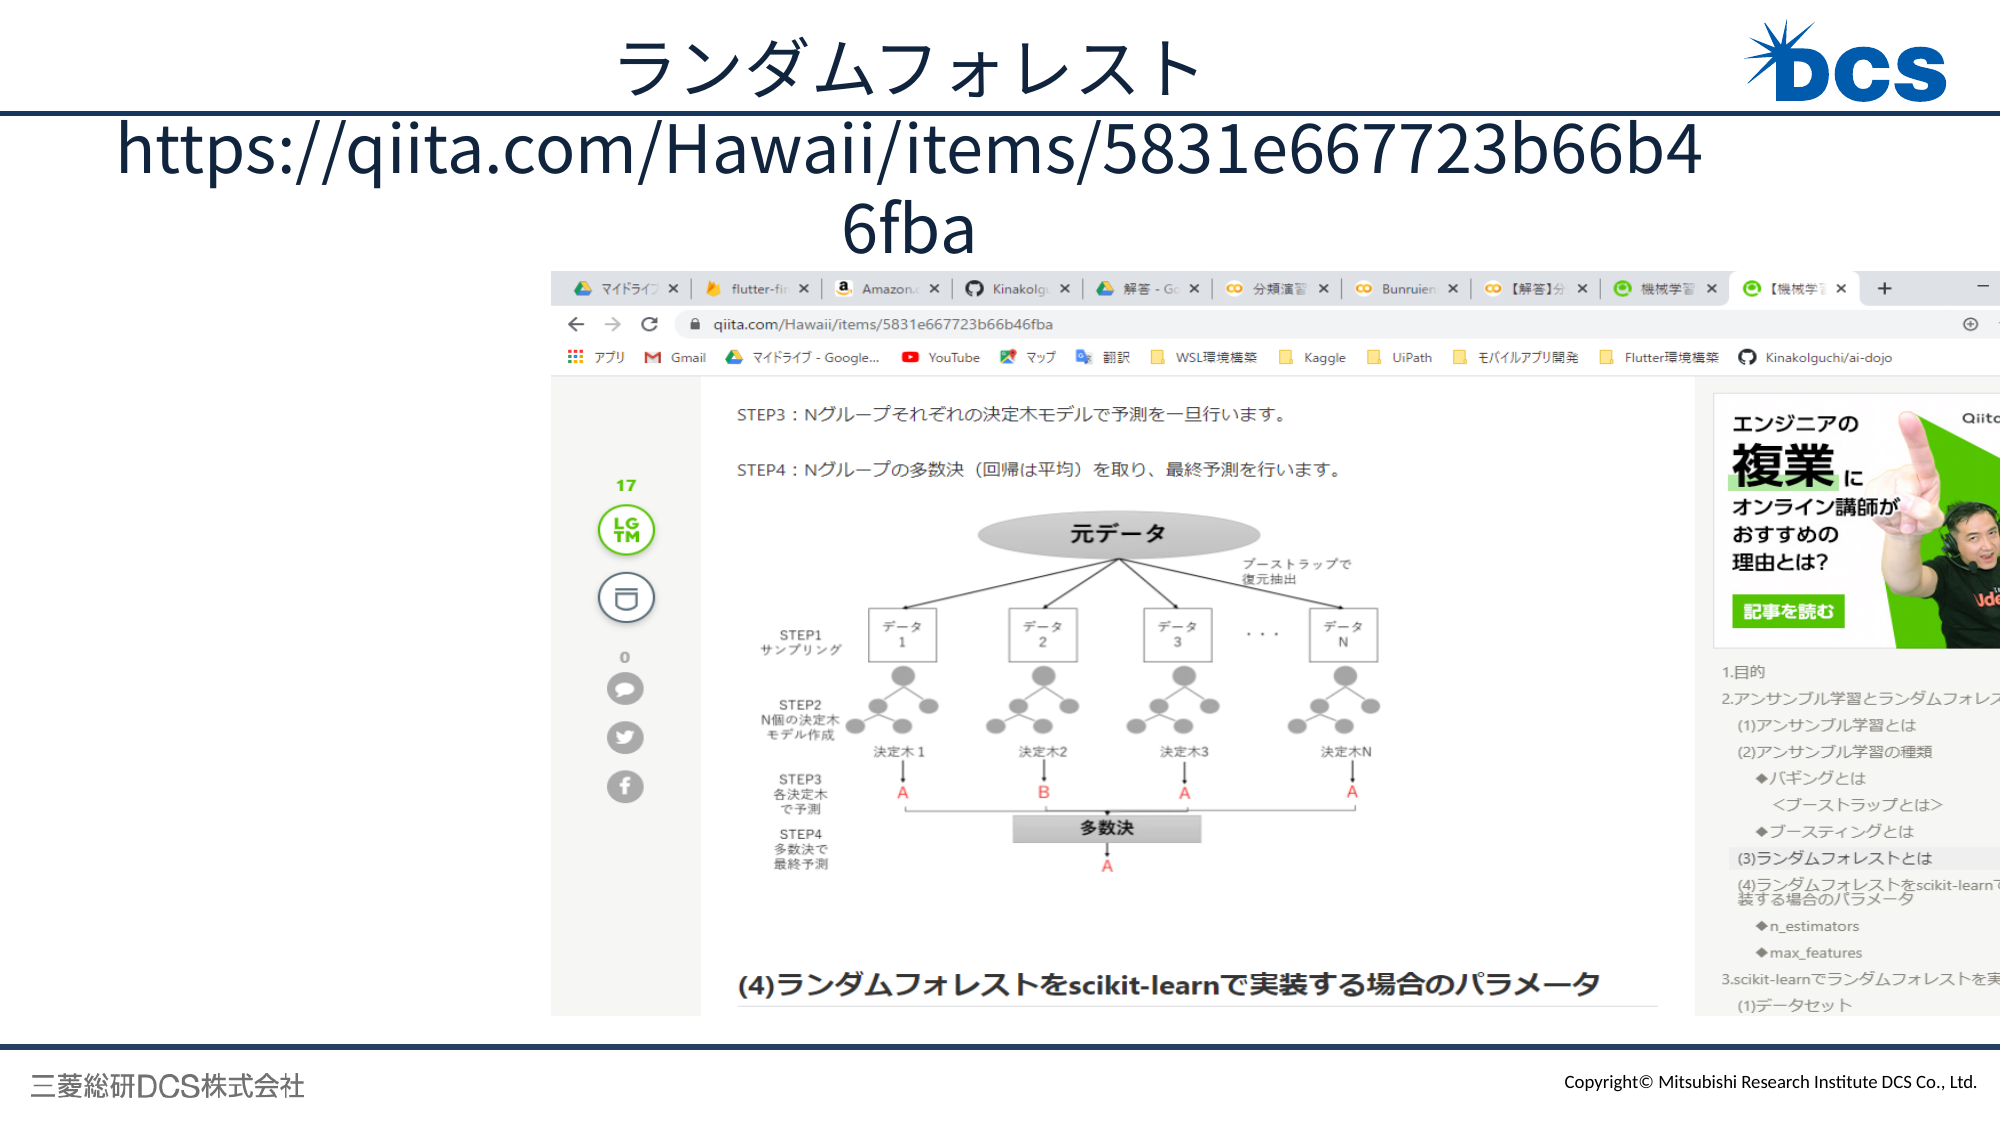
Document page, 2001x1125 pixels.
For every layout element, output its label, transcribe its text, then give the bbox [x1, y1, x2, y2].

picture [31, 1073, 304, 1098]
title ランダムフォレスト https://qiita.com/Hawaii/items/5831e667723b66b46fba [82, 94, 1737, 199]
picture [551, 271, 2000, 1016]
